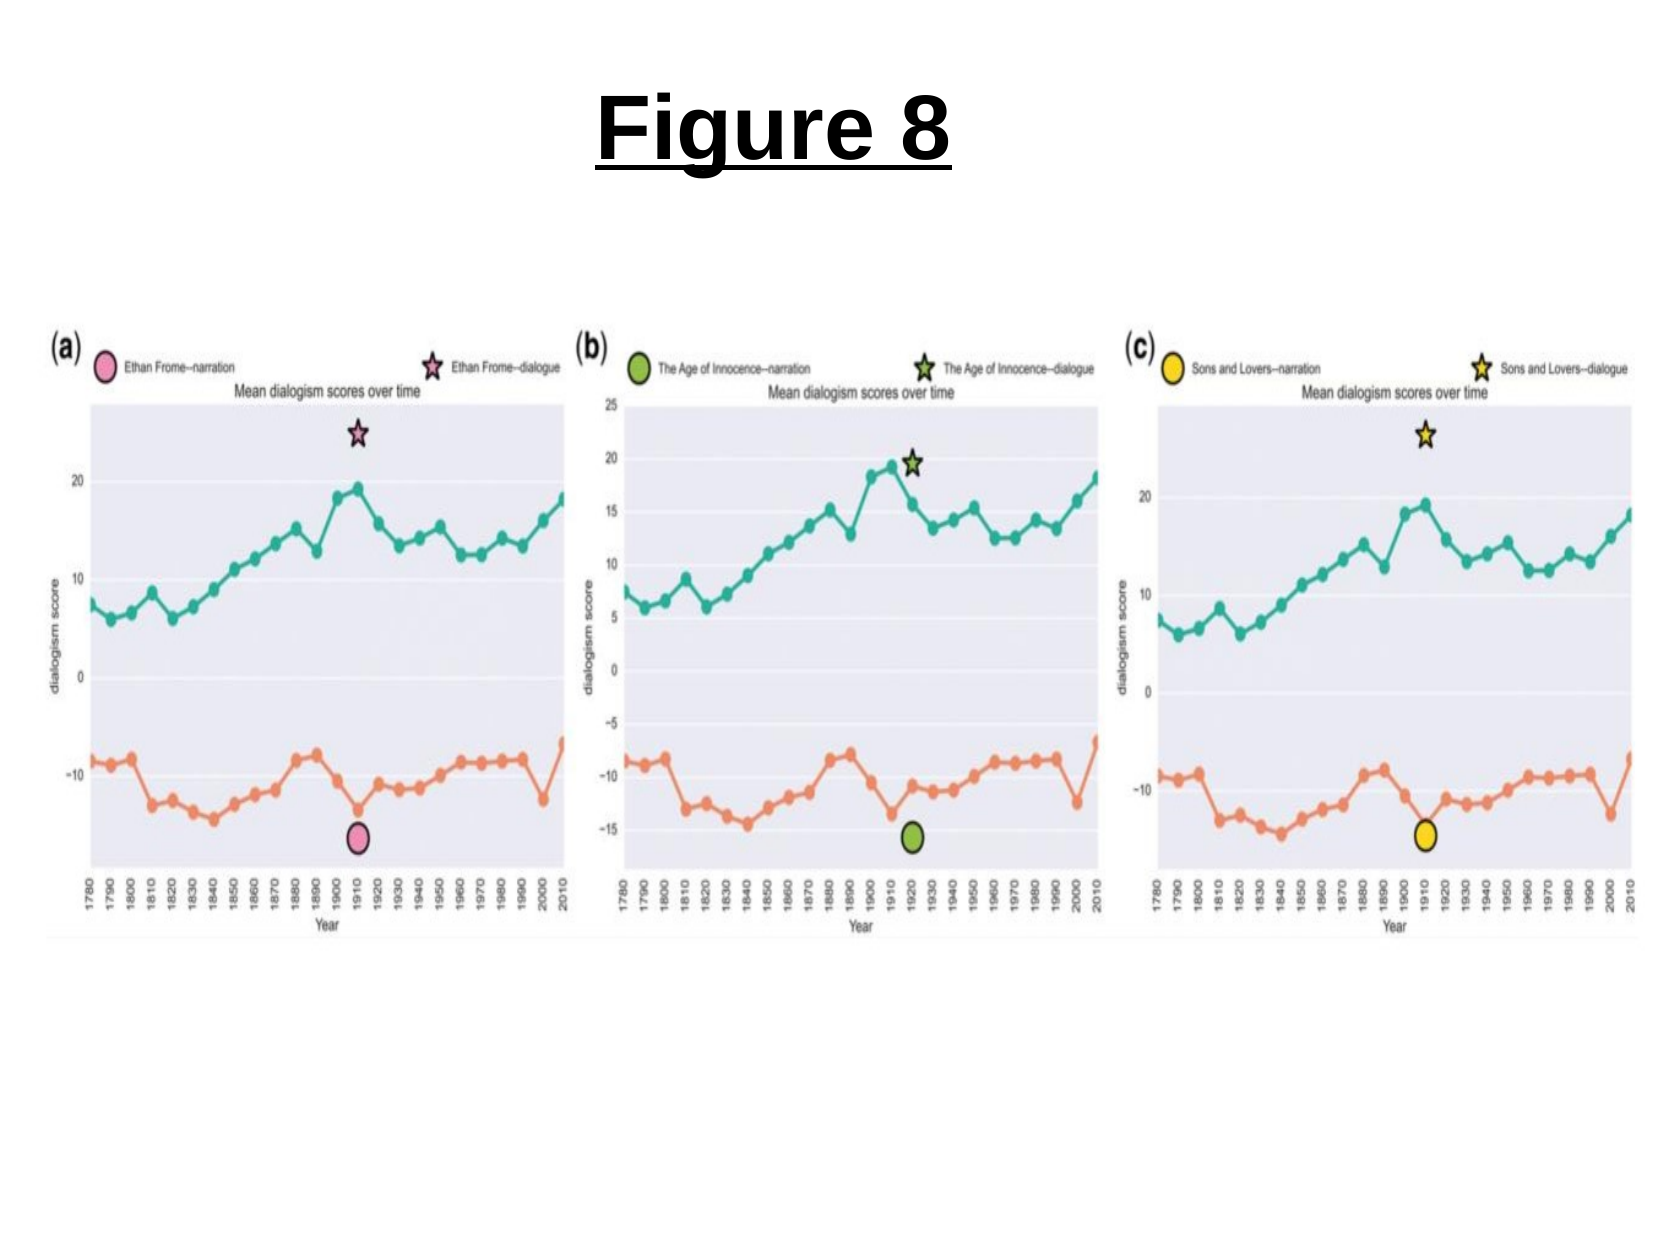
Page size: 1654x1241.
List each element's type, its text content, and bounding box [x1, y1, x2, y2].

picture [0, 212, 1654, 1099]
title Figure 8 [389, 47, 1158, 210]
